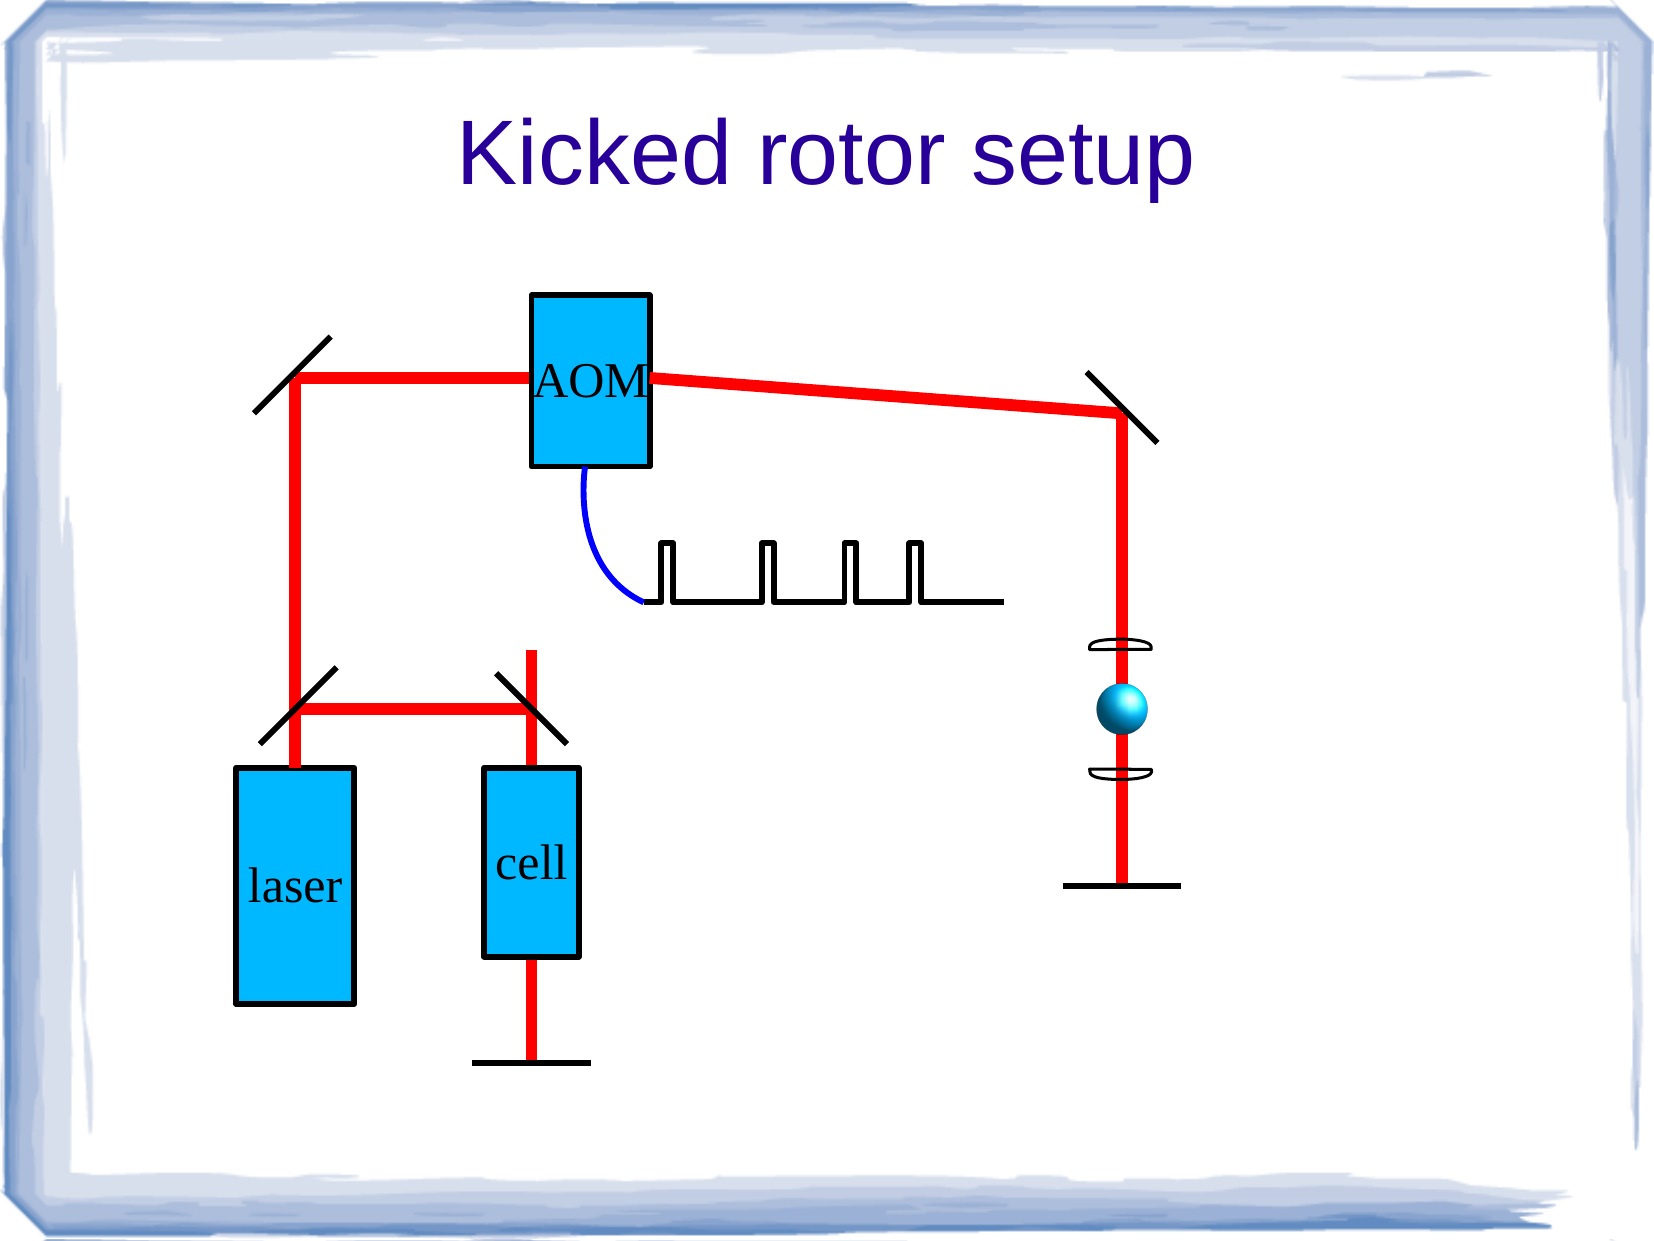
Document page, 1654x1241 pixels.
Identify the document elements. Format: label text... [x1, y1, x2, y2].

text_box AOM [531, 295, 650, 467]
text_box cell [484, 767, 579, 957]
title Kicked rotor setup [82, 49, 1571, 257]
text_box laser [236, 767, 355, 1004]
picture [0, 0, 1654, 1241]
